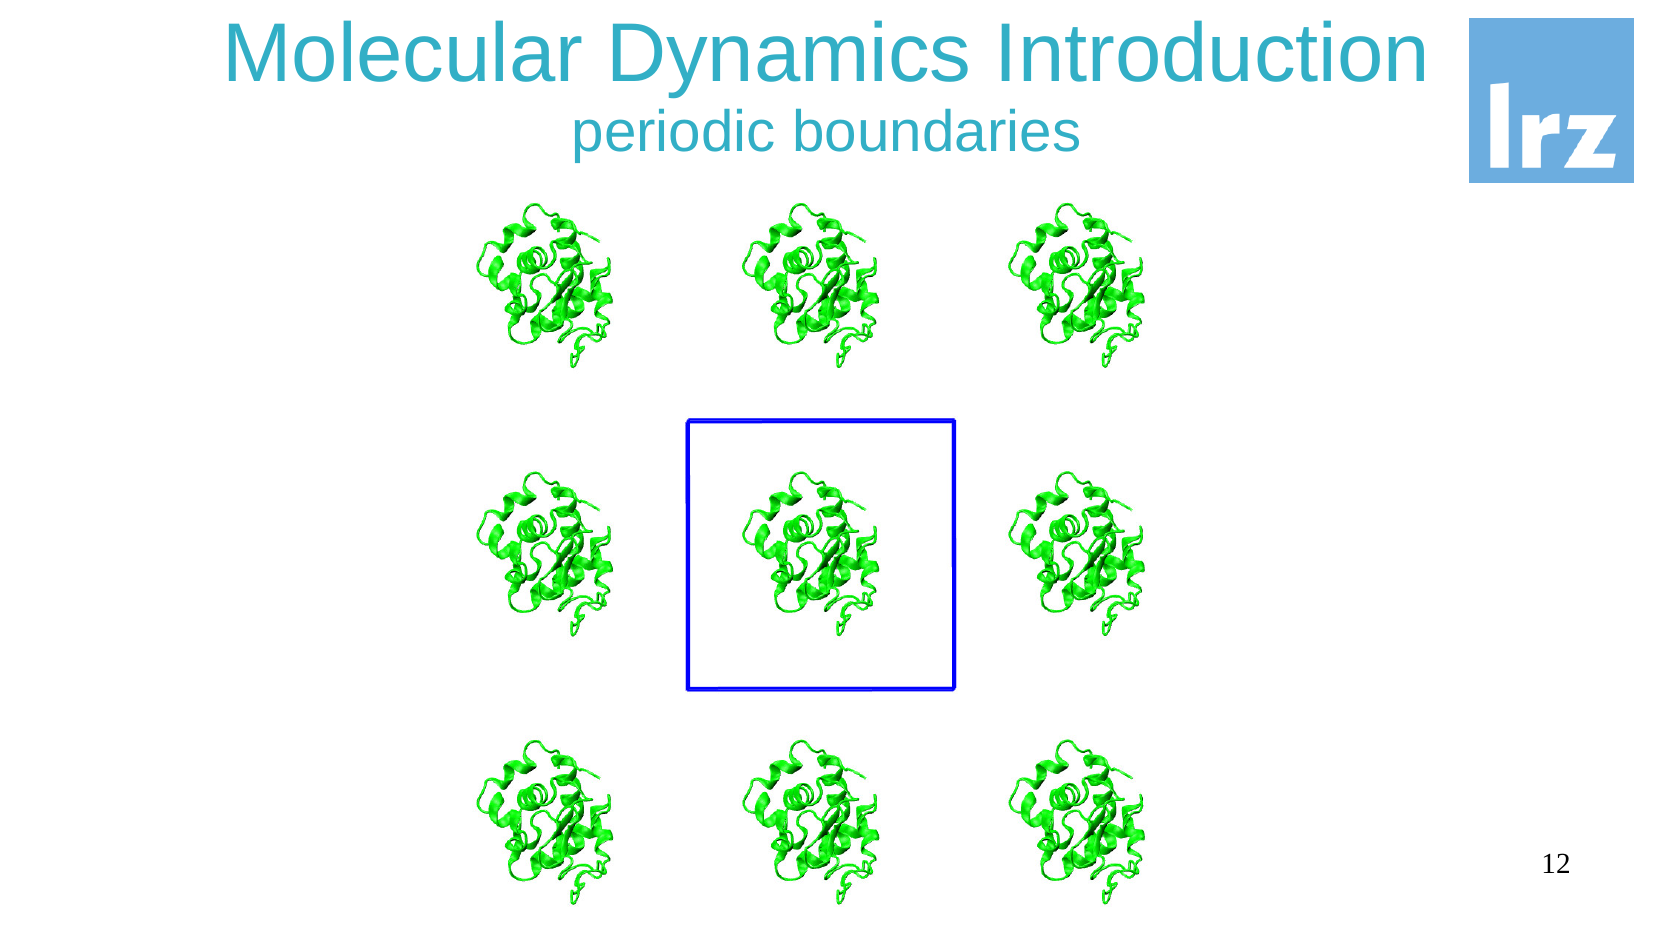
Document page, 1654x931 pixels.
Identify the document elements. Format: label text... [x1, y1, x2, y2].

picture [442, 178, 1202, 929]
title Molecular Dynamics Introduction periodic boundaries [82, 1, 1571, 170]
picture [1469, 18, 1634, 183]
